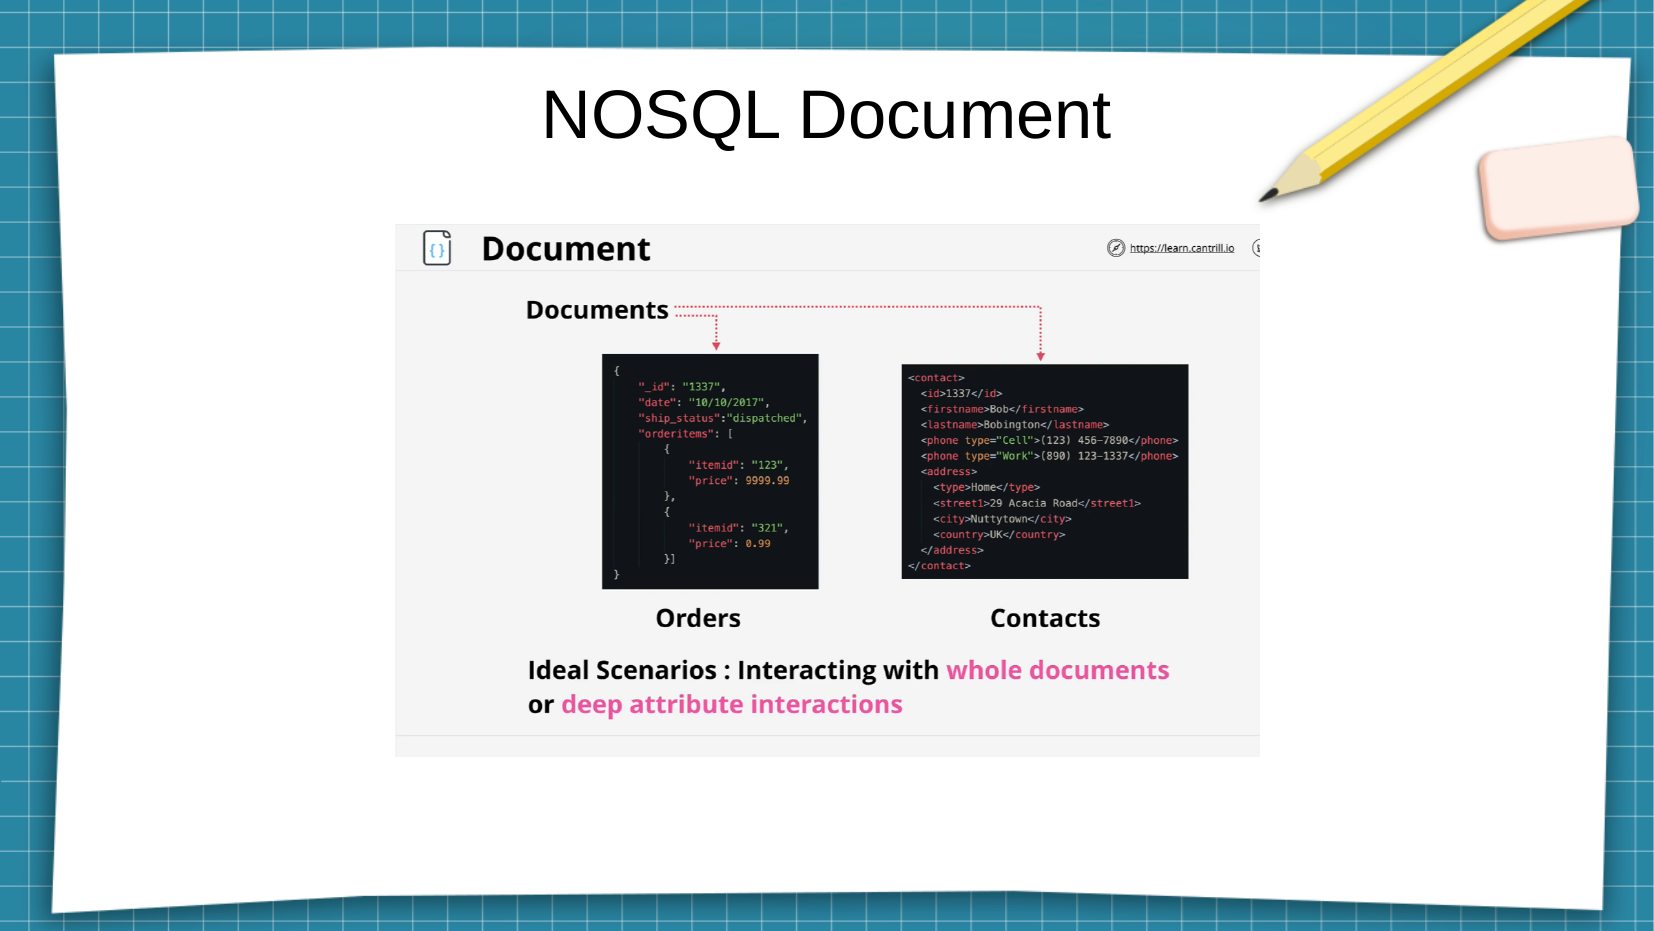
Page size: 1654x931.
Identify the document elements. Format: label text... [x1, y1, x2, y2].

title NOSQL Document [82, 37, 1571, 193]
picture [0, 0, 1654, 931]
